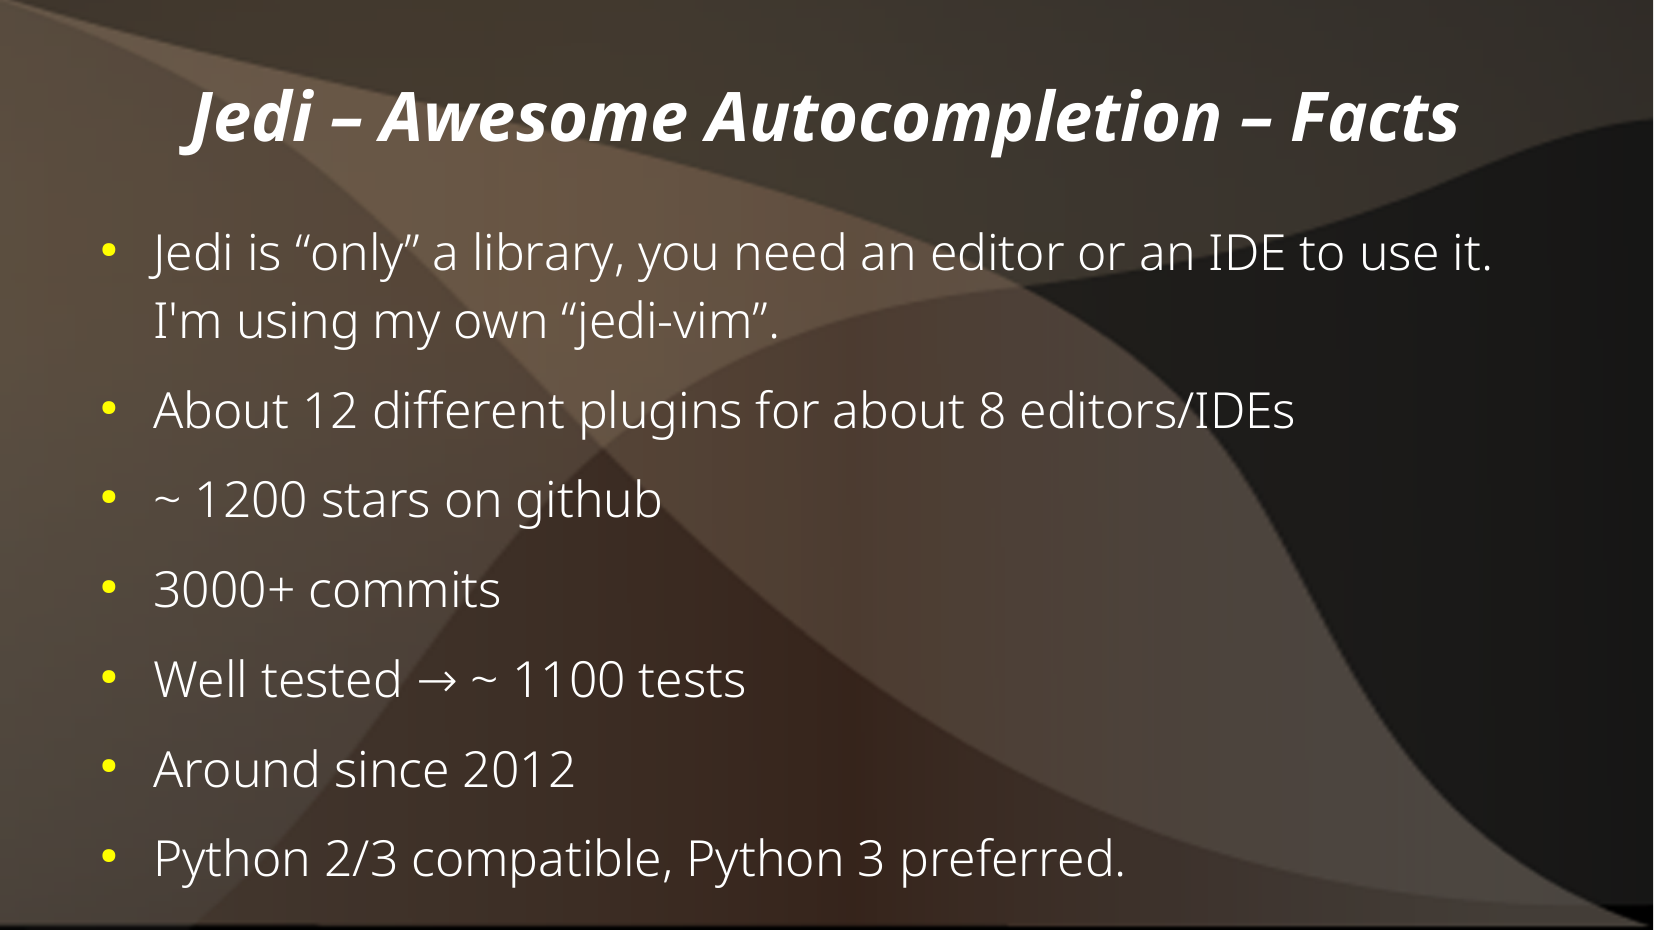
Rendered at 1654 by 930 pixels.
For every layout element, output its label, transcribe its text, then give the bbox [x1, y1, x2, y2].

title Jedi – Awesome Autocompletion – Facts [82, 36, 1571, 193]
picture [0, 0, 1654, 930]
list Jedi is “only” a library, you need an editor or an IDE to use it. I'm using my own “jedi-vim”. About 12 different plugins for about 8 editors/IDEs ~ 1200 stars on github 3000+ commits Well tested → ~ 1100 tests Around since 2012 Python 2/3 compatible, Python 3 preferred. [82, 217, 1571, 796]
